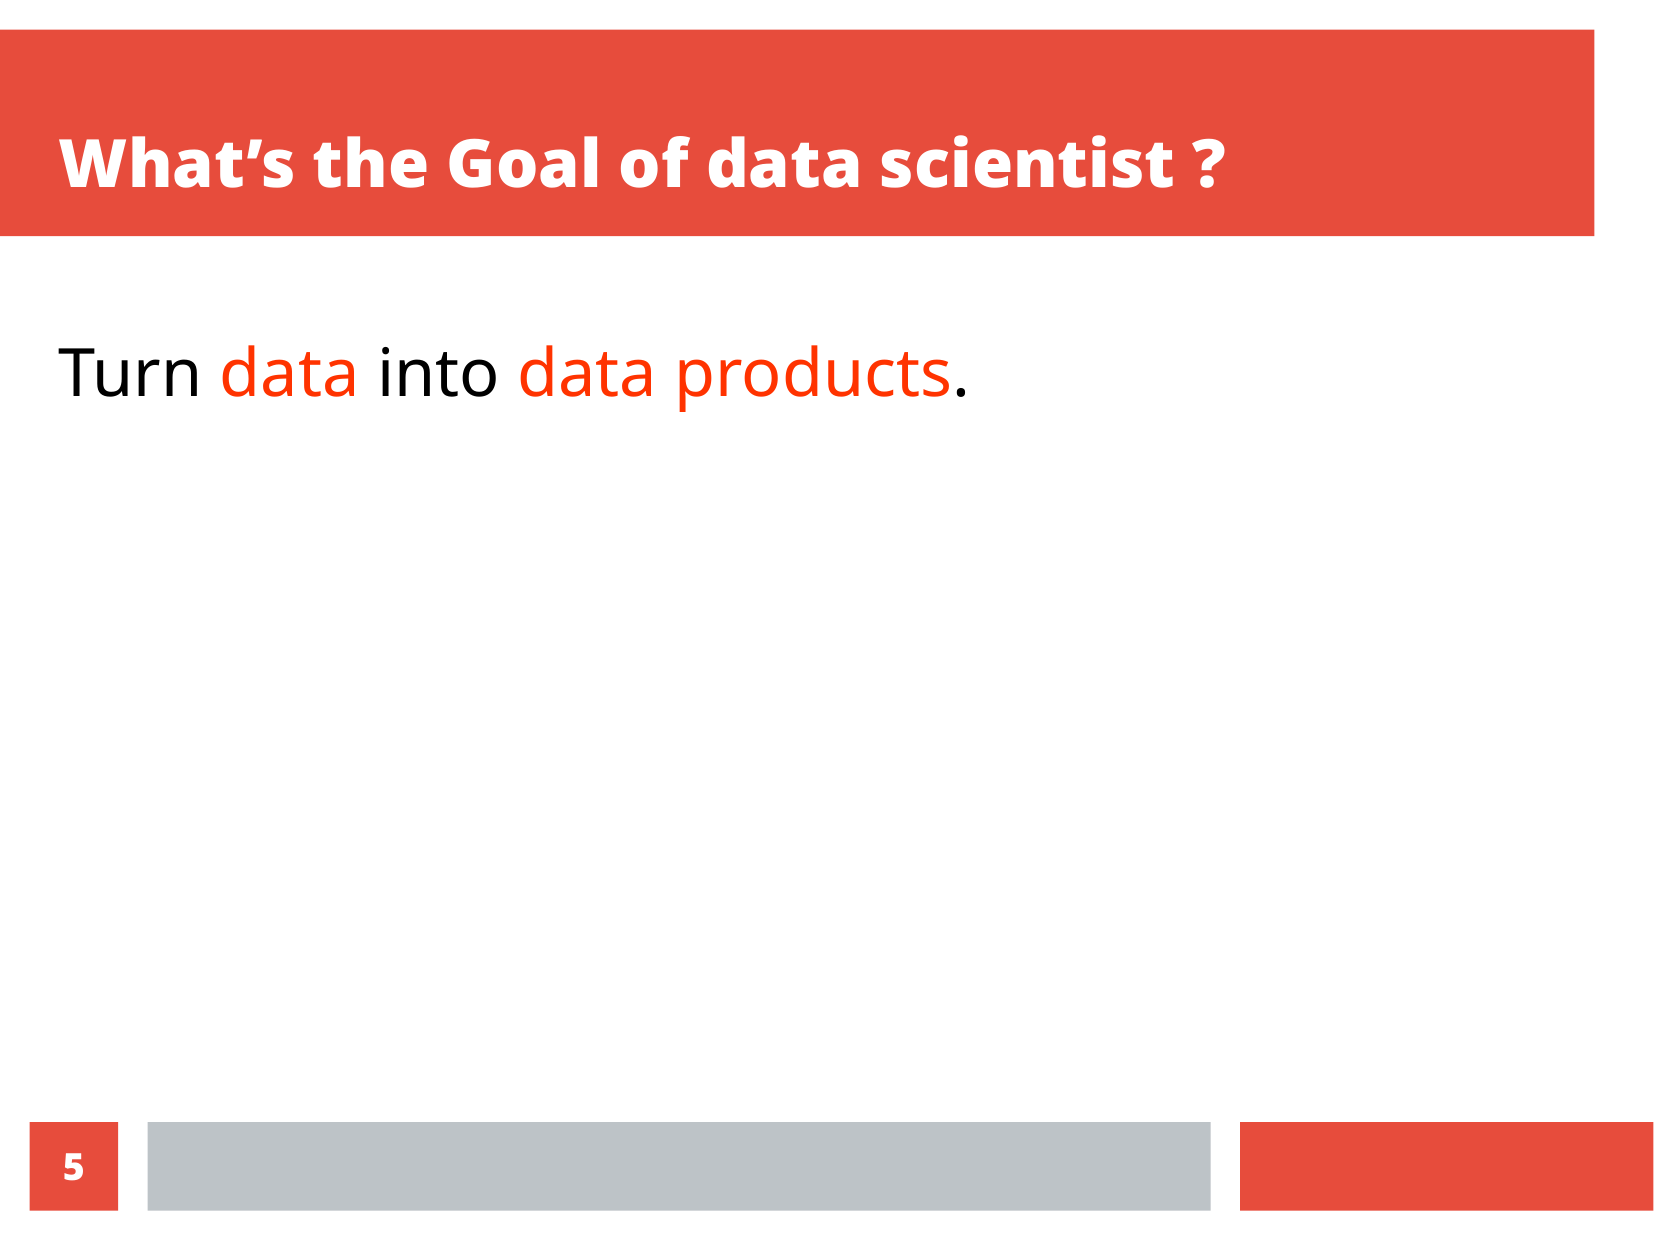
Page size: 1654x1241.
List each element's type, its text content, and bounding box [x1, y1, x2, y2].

title What’s the Goal of data scientist ? [59, 59, 1595, 207]
list Turn data into data products. [59, 324, 1565, 1093]
